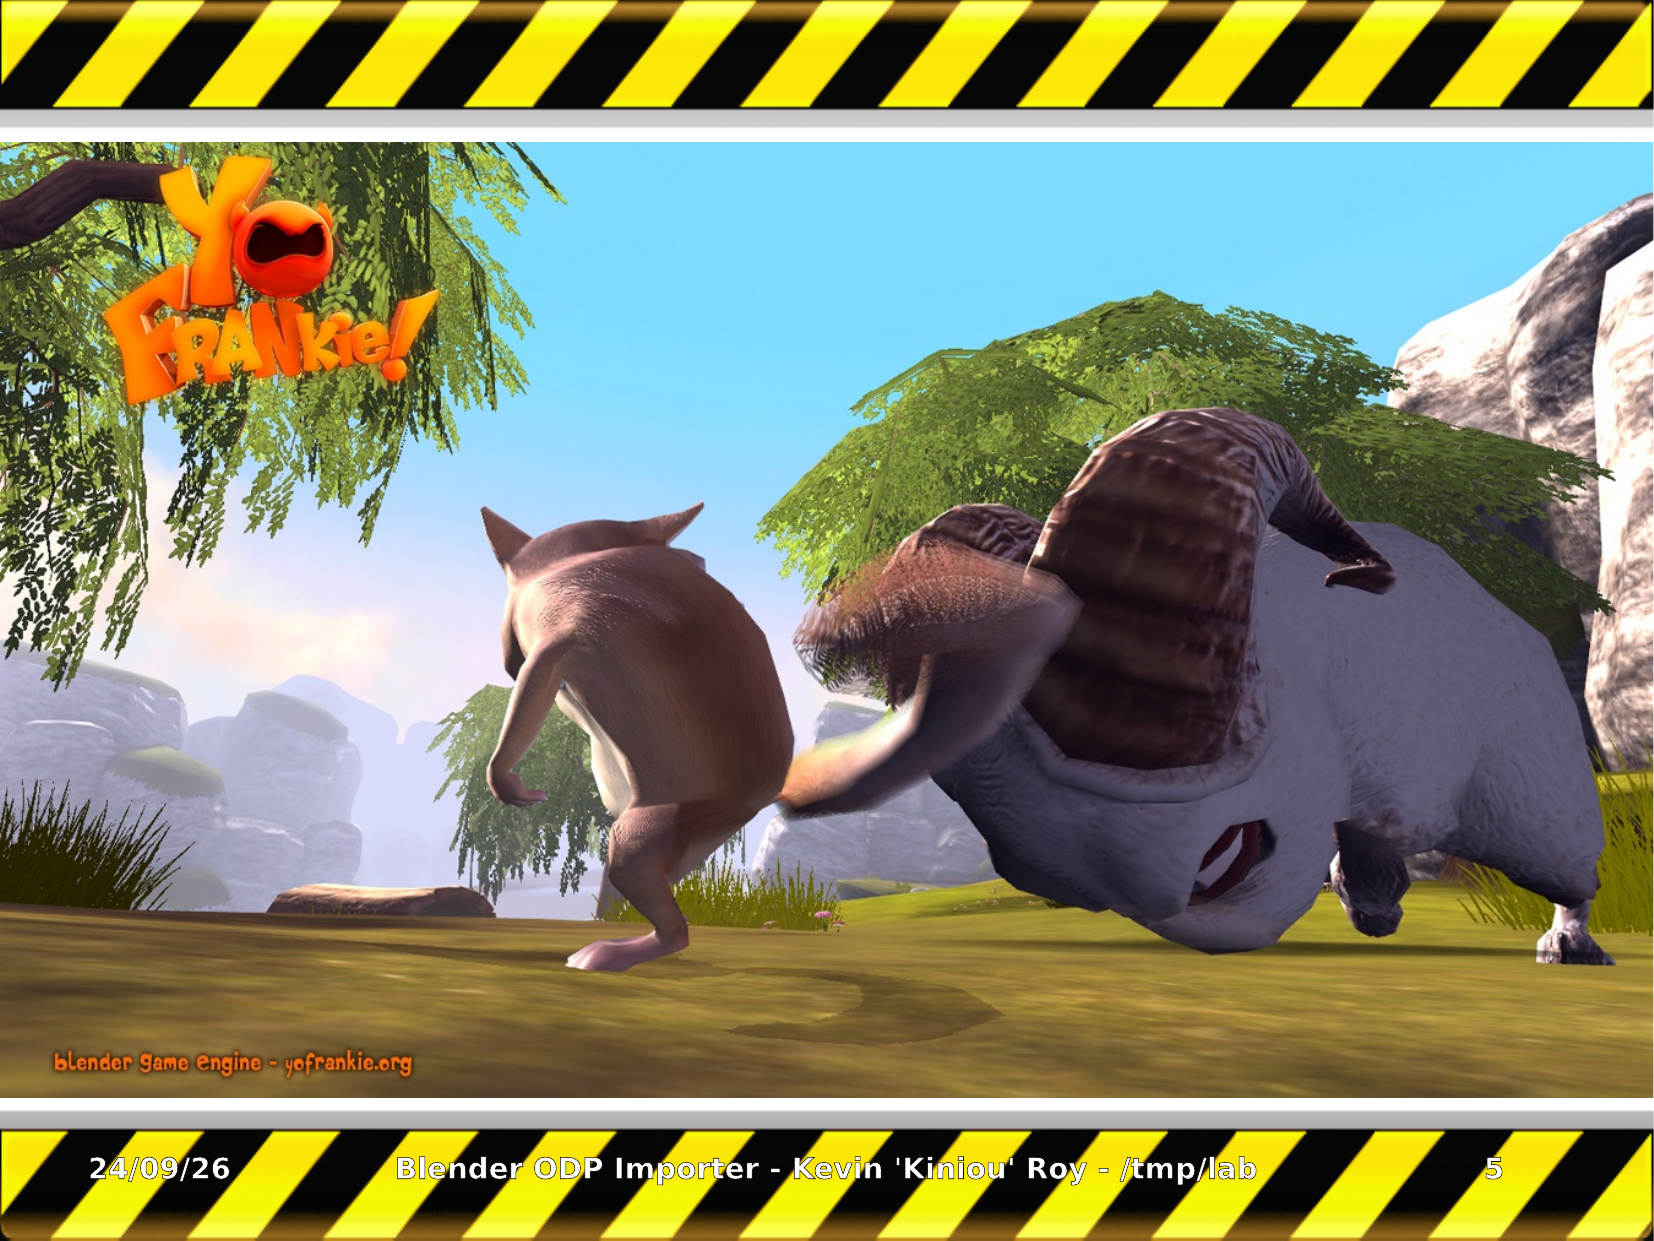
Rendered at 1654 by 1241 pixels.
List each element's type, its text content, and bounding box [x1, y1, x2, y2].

title Yo Frankie Video Game with BGE [73, 14, 1580, 102]
picture [0, 0, 1654, 1241]
